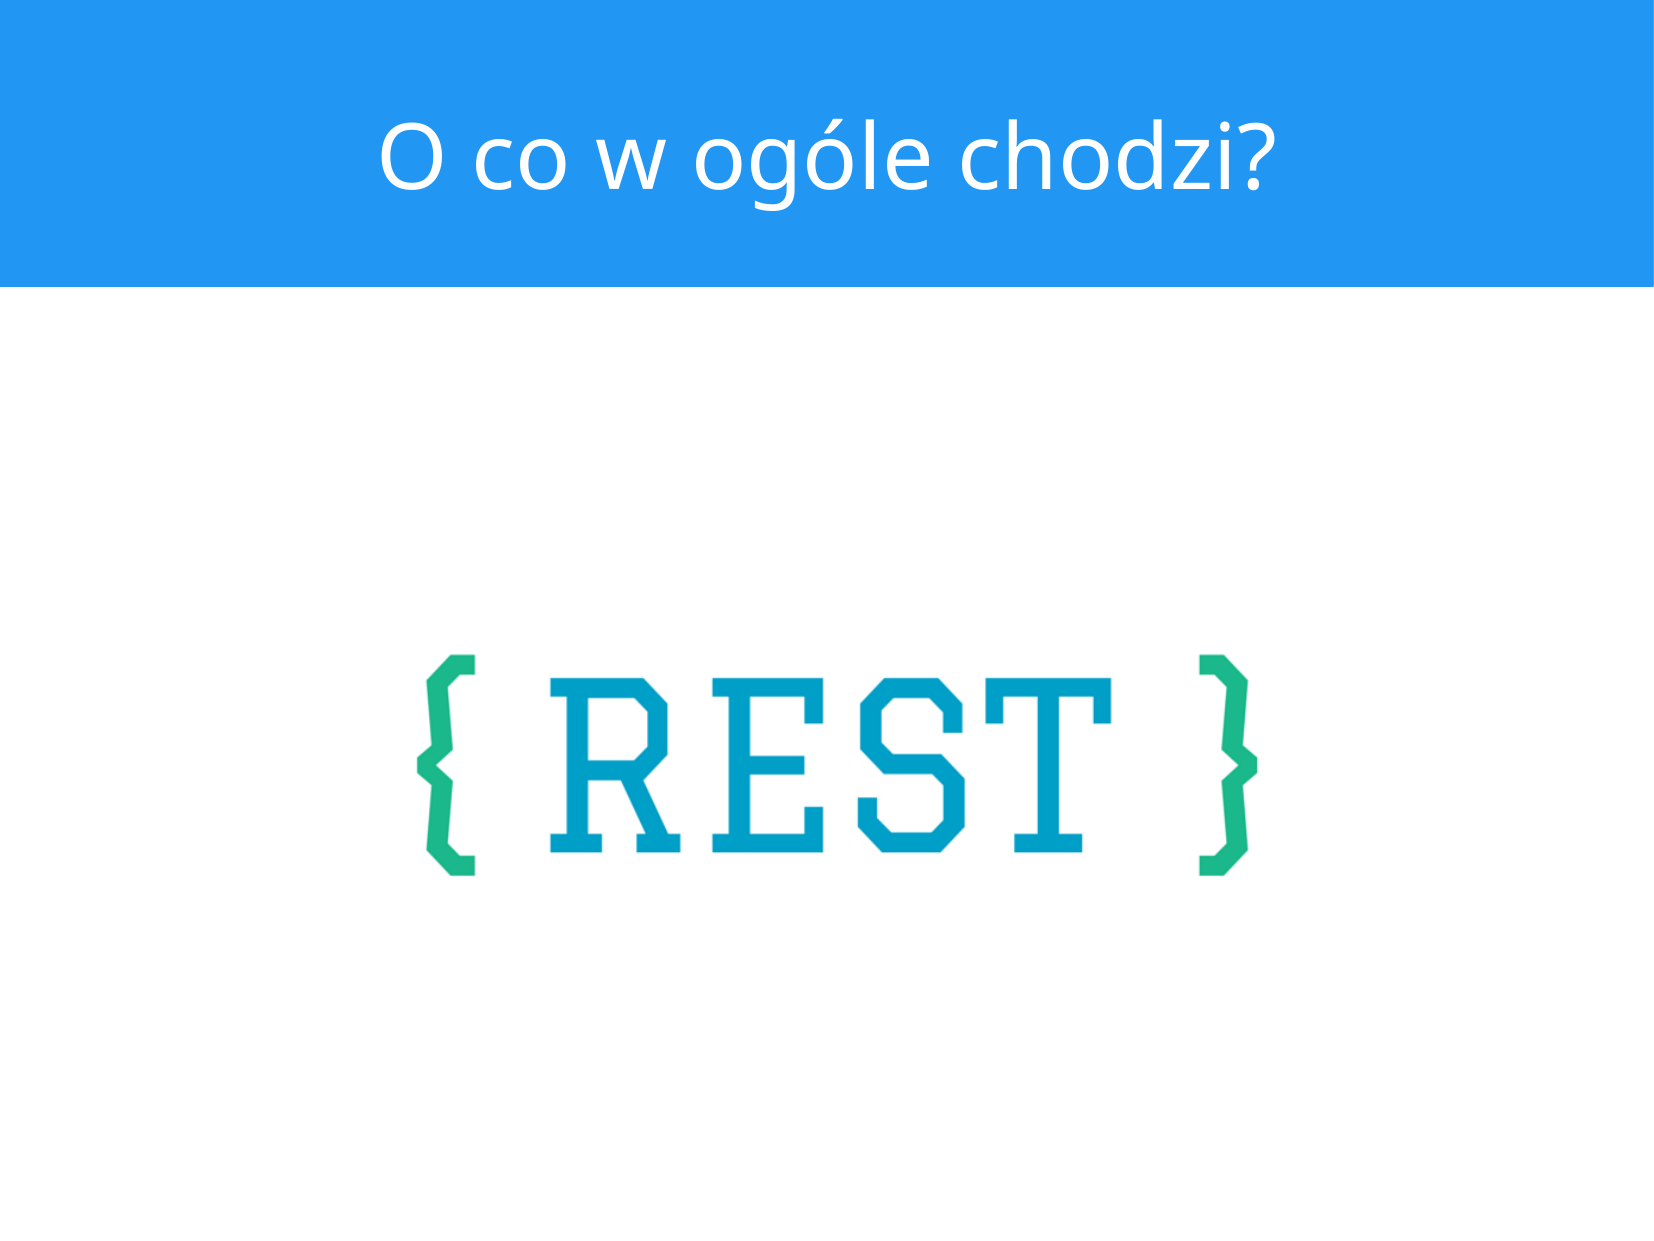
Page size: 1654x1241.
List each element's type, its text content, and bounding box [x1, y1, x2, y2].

picture [347, 287, 1300, 1241]
title O co w ogóle chodzi? [82, 97, 1571, 209]
